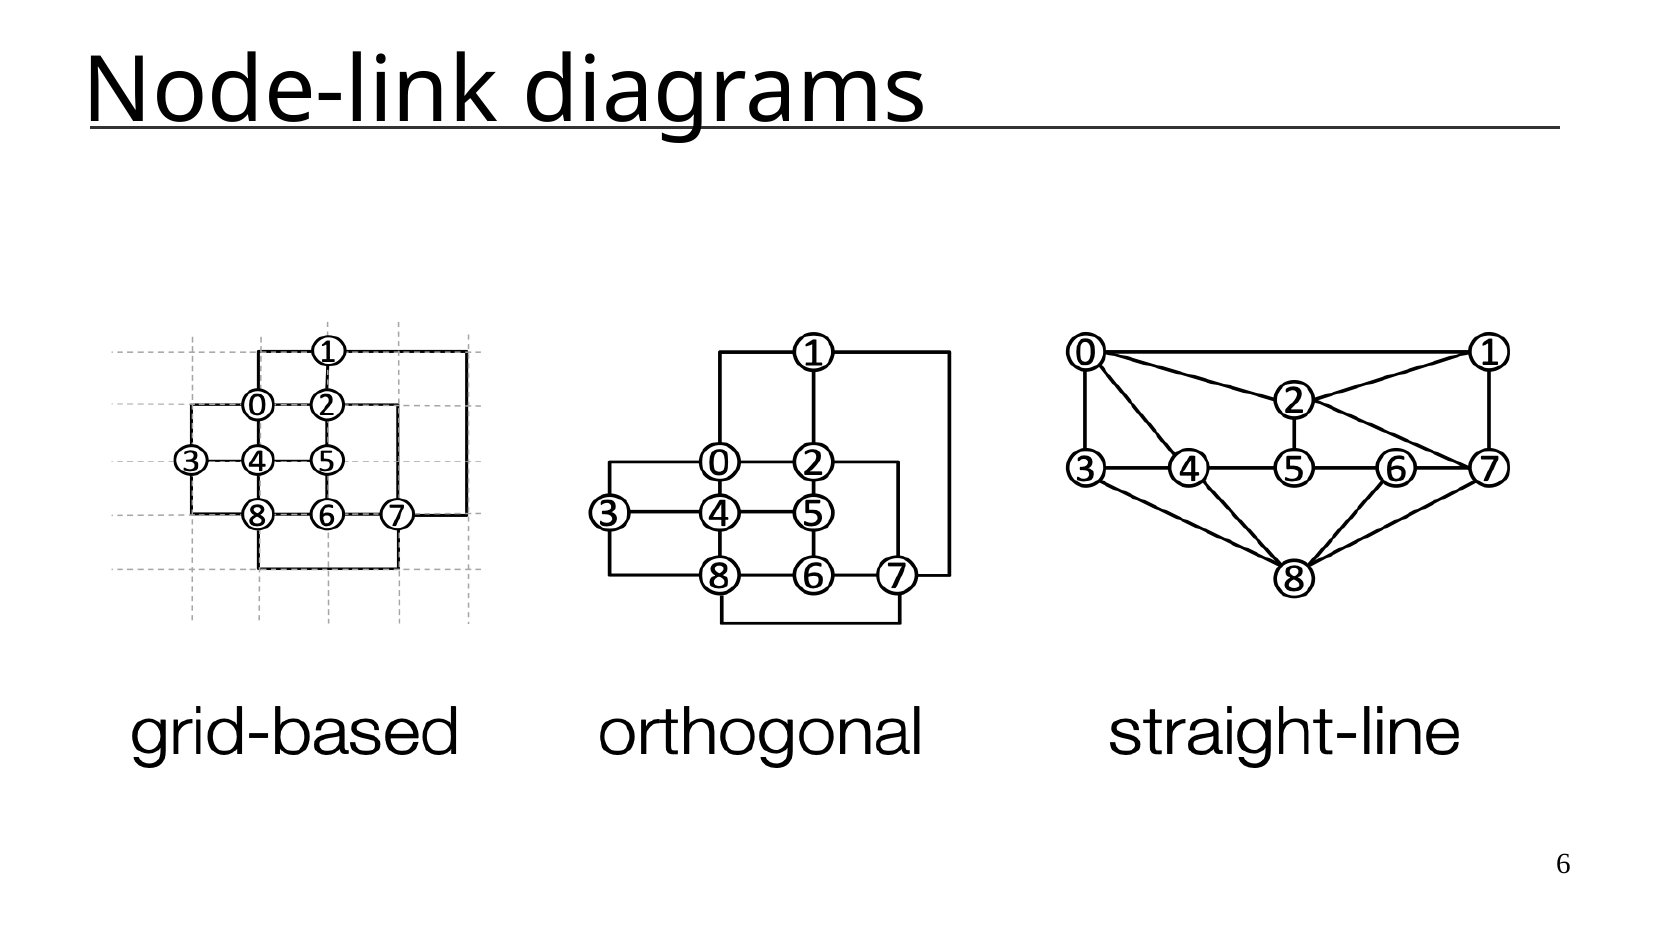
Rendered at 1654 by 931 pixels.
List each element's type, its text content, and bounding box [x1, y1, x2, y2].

picture [22, 283, 1610, 824]
title Node-link diagrams [82, 32, 1571, 140]
